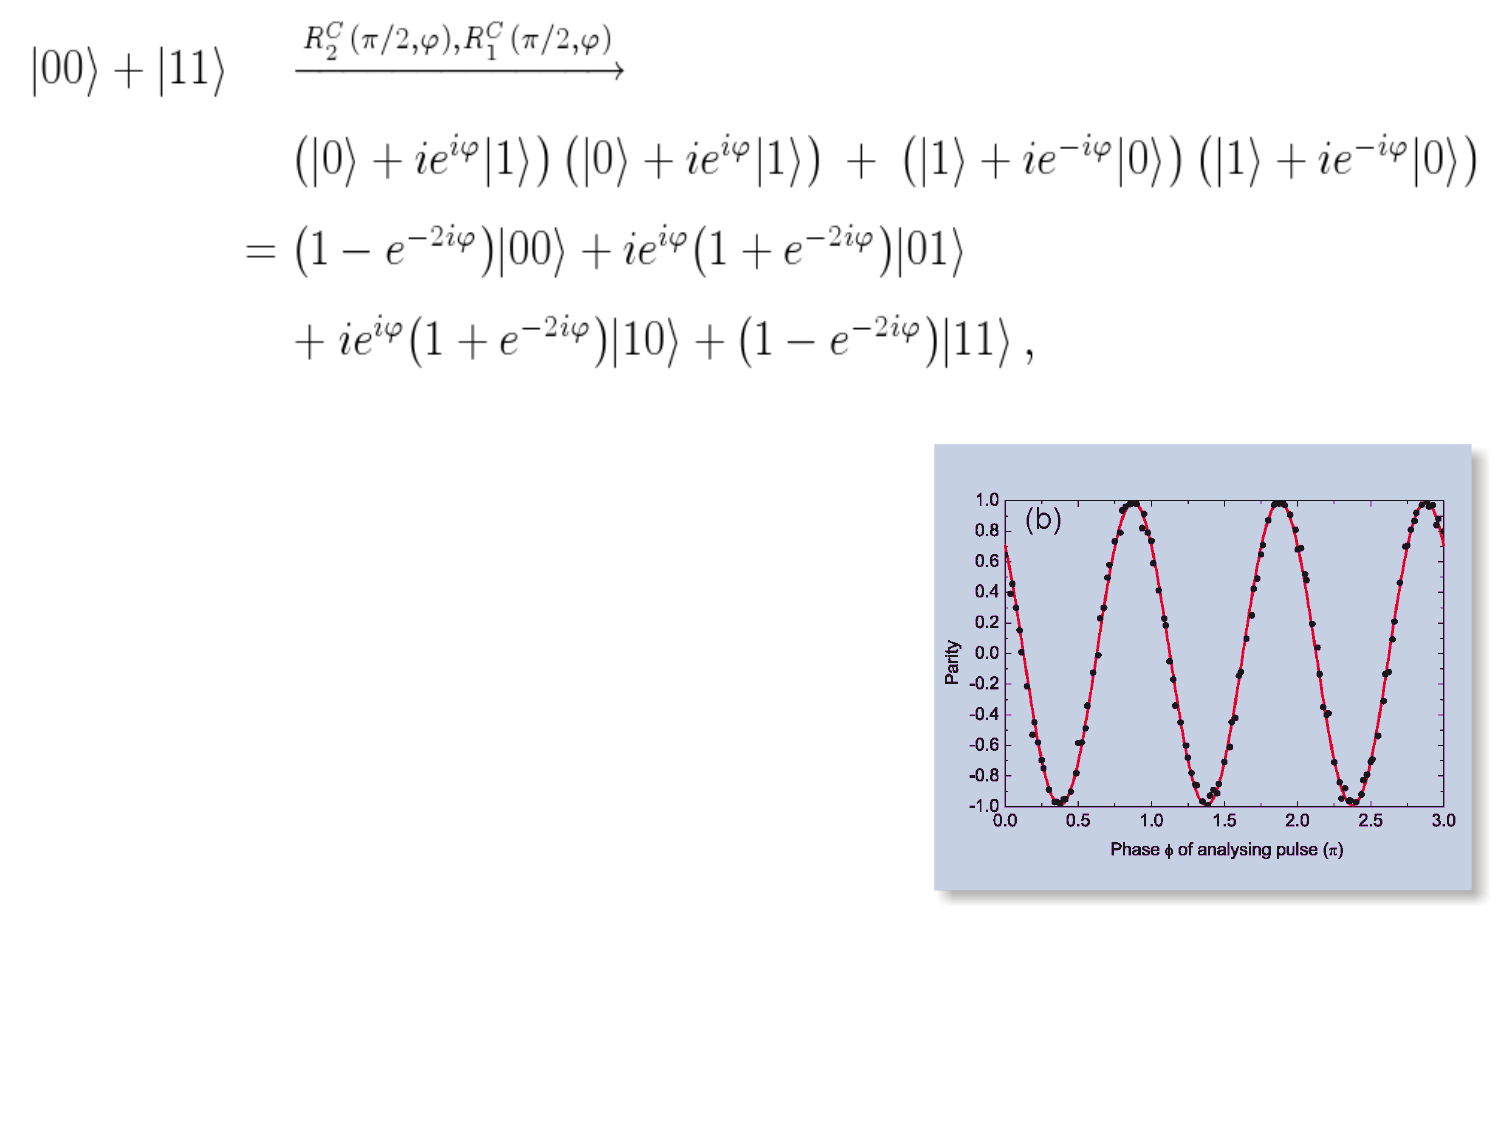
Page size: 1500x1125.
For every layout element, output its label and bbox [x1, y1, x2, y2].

picture [0, 0, 1500, 376]
picture [934, 444, 1490, 906]
